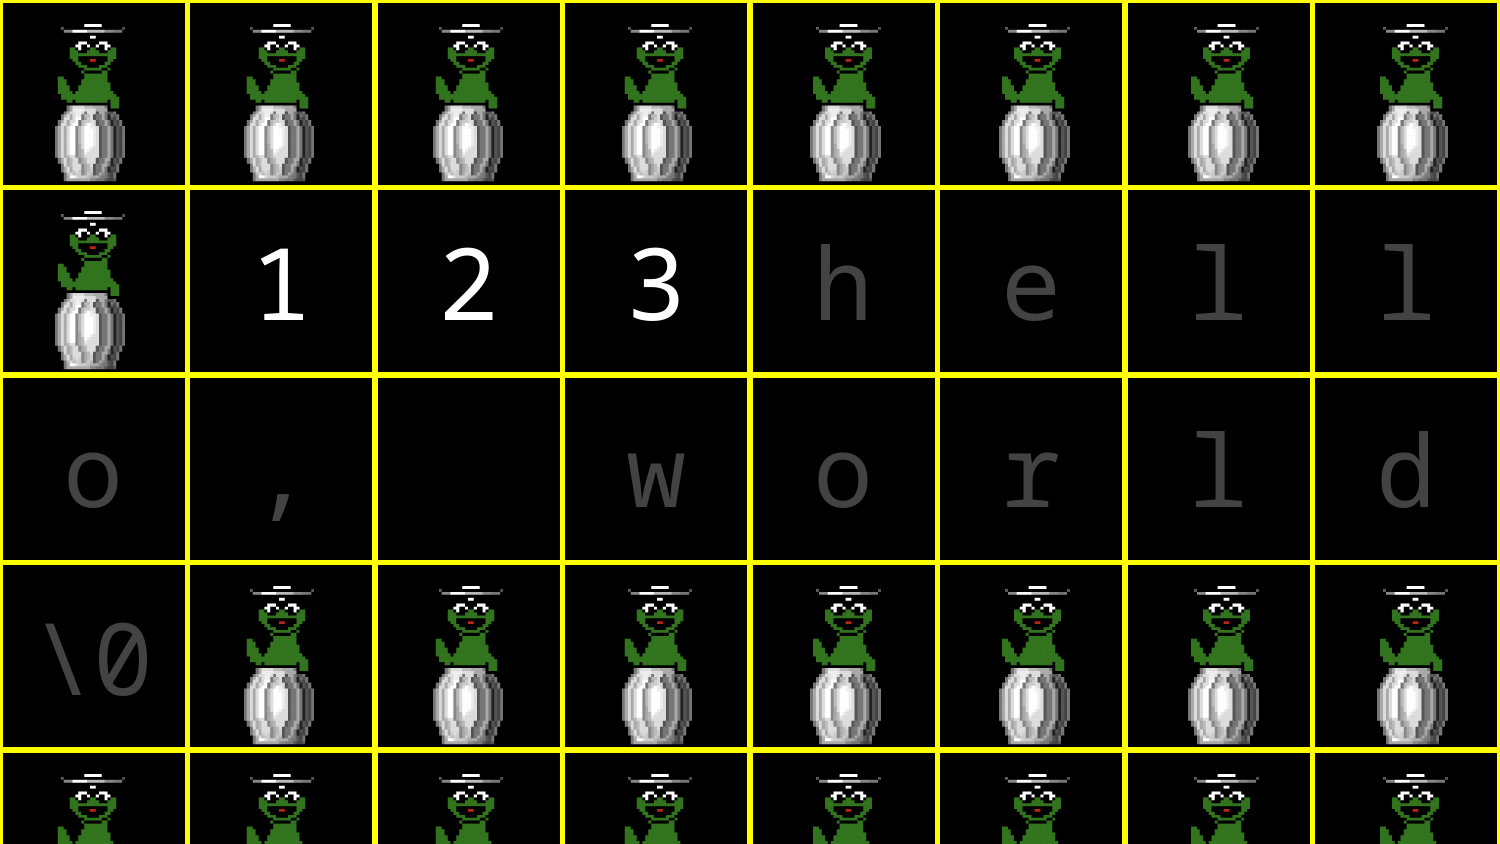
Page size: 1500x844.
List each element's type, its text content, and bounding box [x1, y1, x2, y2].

picture [1374, 771, 1451, 844]
picture [619, 21, 695, 184]
table_header [1315, 3, 1497, 185]
table_cell r [940, 378, 1122, 560]
table_cell [378, 565, 560, 747]
table_cell [565, 565, 747, 747]
table_cell o [753, 378, 935, 560]
picture [430, 21, 506, 184]
table_cell 2 [378, 190, 560, 372]
table_cell [565, 753, 747, 844]
table_header [1128, 3, 1310, 185]
table_cell [1315, 565, 1497, 747]
picture [52, 208, 128, 372]
table_cell [3, 753, 185, 844]
picture [241, 583, 317, 747]
picture [807, 583, 884, 747]
picture [996, 21, 1073, 184]
table_cell [378, 378, 560, 560]
picture [619, 771, 695, 844]
table_header [565, 3, 747, 185]
table_header [378, 3, 560, 185]
picture [807, 771, 884, 844]
table_cell [190, 565, 372, 747]
picture [996, 583, 1073, 747]
table_cell [753, 565, 935, 747]
table_cell [940, 753, 1122, 844]
table_cell 3 [565, 190, 747, 372]
picture [241, 771, 317, 844]
table_header [753, 3, 935, 185]
picture [241, 21, 317, 184]
table_header [3, 3, 185, 185]
table_cell 1 [190, 190, 372, 372]
picture [430, 771, 506, 844]
picture [1185, 583, 1262, 747]
picture [1185, 771, 1262, 844]
table_cell h [753, 190, 935, 372]
table_cell l [1128, 190, 1310, 372]
table_cell [378, 753, 560, 844]
table_cell \0 [3, 565, 185, 747]
picture [52, 21, 128, 184]
table_cell [940, 565, 1122, 747]
table_cell [753, 753, 935, 844]
picture [430, 583, 506, 747]
table_cell d [1315, 378, 1497, 560]
table_cell [3, 190, 185, 372]
table_header [190, 3, 372, 185]
table_cell l [1128, 378, 1310, 560]
table_cell , [190, 378, 372, 560]
table_cell [1128, 565, 1310, 747]
table_cell [1315, 753, 1497, 844]
table_cell e [940, 190, 1122, 372]
table_cell l [1315, 190, 1497, 372]
picture [996, 771, 1073, 844]
picture [52, 771, 128, 844]
table_cell [190, 753, 372, 844]
picture [1374, 583, 1451, 747]
picture [1185, 21, 1262, 184]
table_header [940, 3, 1122, 185]
table_cell w [565, 378, 747, 560]
table_cell [1128, 753, 1310, 844]
picture [619, 583, 695, 747]
picture [1374, 21, 1451, 184]
picture [807, 21, 884, 184]
table_cell o [3, 378, 185, 560]
